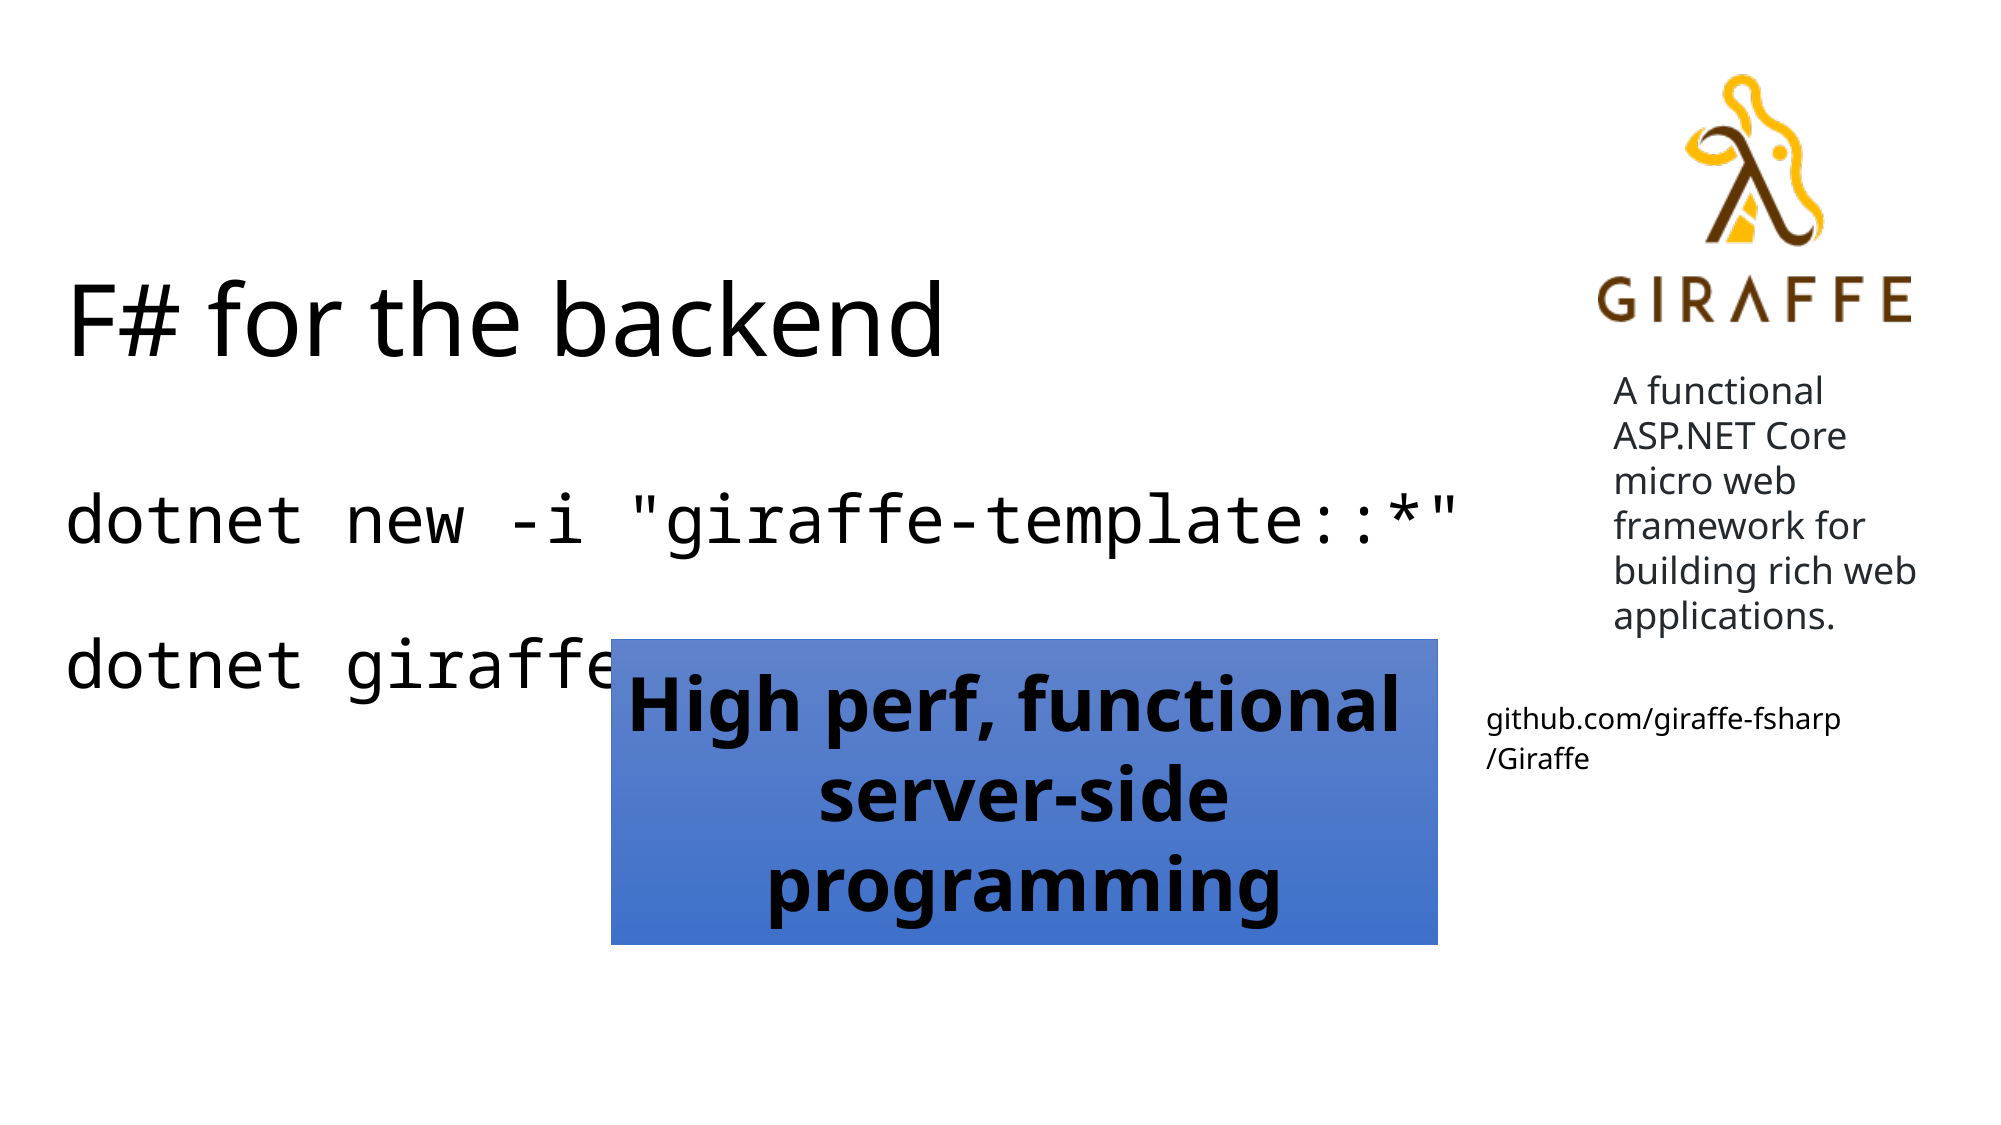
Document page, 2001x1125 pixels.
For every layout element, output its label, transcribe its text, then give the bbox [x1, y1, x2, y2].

title F# for the backend dotnet new -i "giraffe-template::*" dotnet giraffe [50, 126, 1884, 927]
text_box High perf, functional server-side programming [611, 639, 1438, 945]
text_box github.com/giraffe-fsharp/Giraffe [1471, 693, 1939, 788]
picture [1598, 42, 1911, 355]
text_box A functional ASP.NET Core micro web framework for building rich web applications. [1598, 360, 1972, 735]
